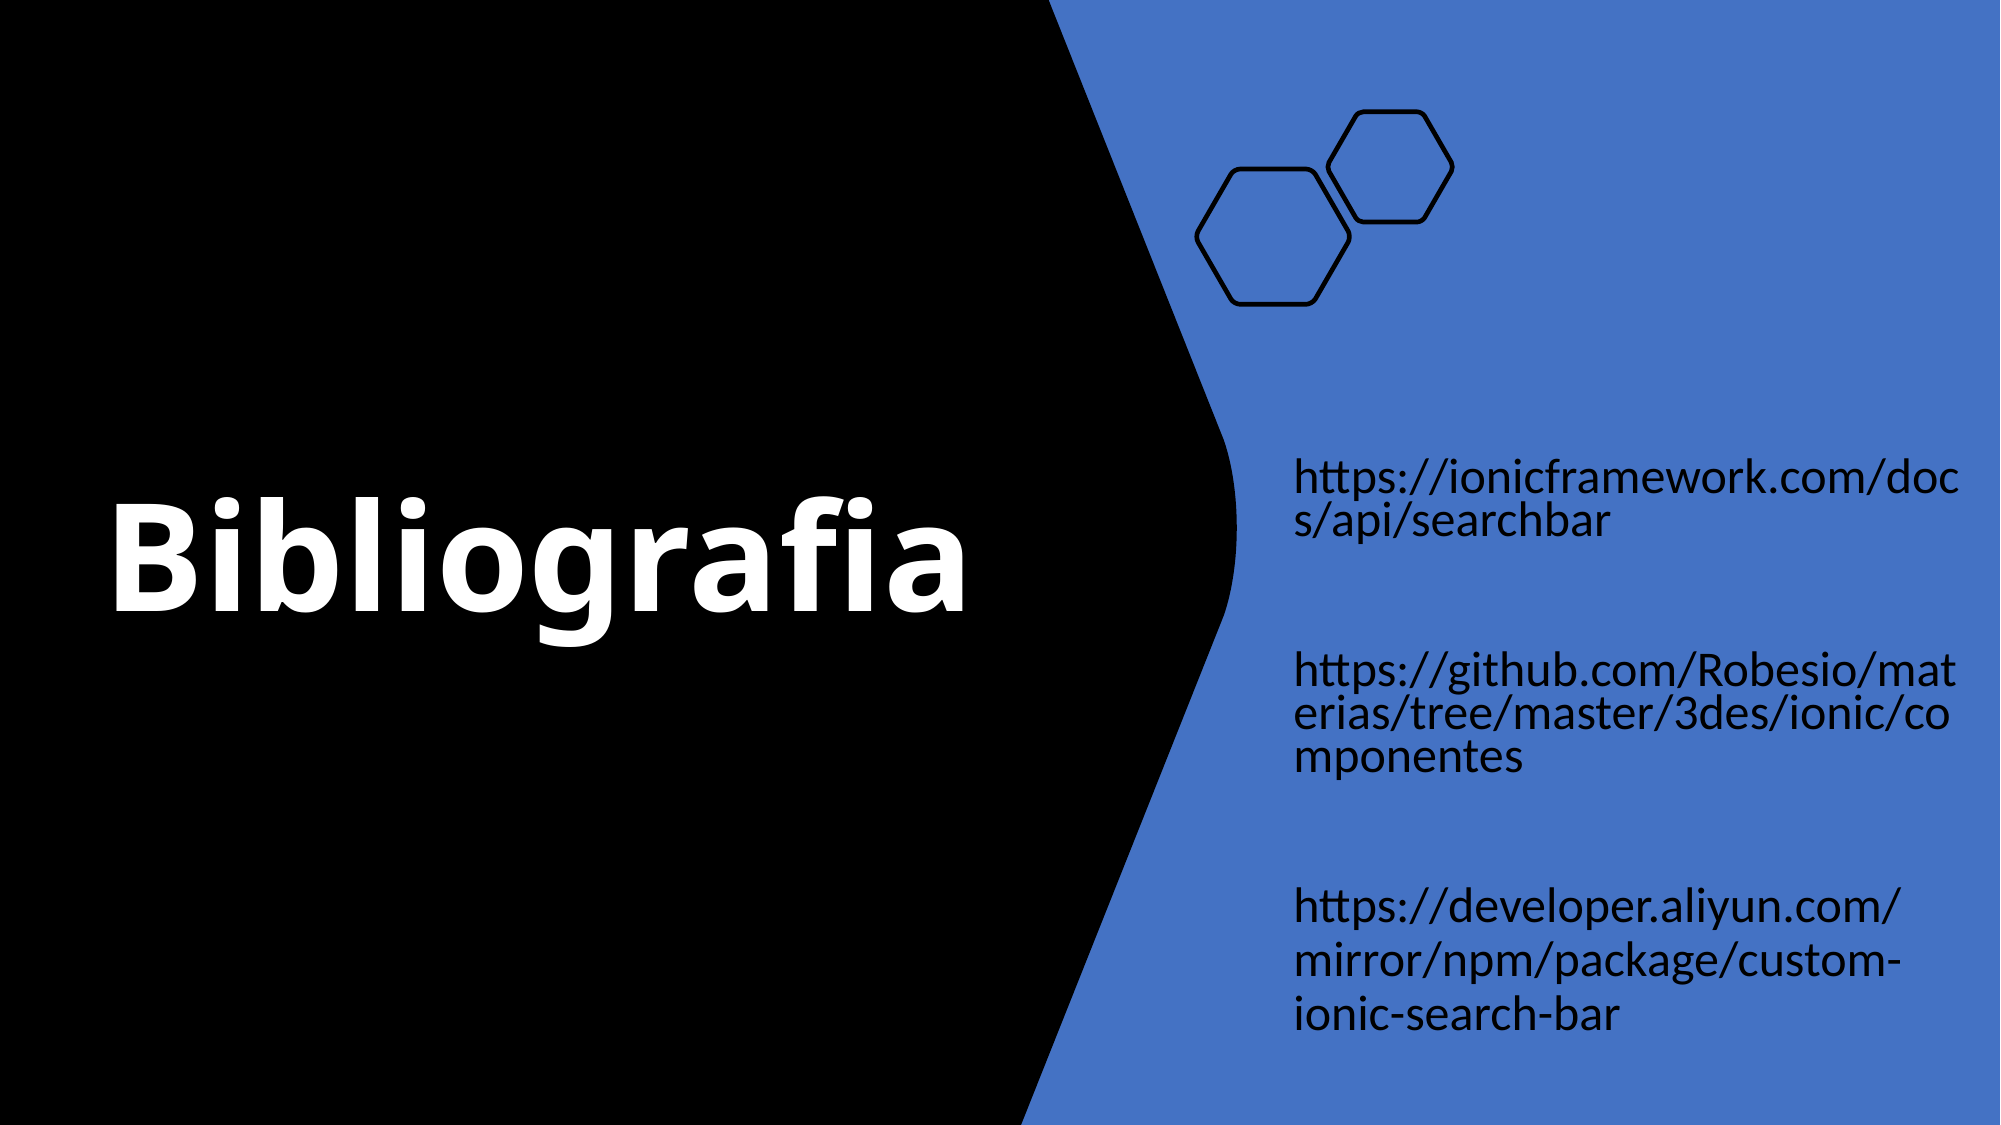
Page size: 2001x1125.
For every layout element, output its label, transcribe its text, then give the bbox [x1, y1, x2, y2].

title Bibliografia [88, 208, 1048, 917]
list https://ionicframework.com/docs/api/searchbar https://github.com/Robesio/materias/tree/master/3des/ionic/componentes https://developer.aliyun.com/mirror/npm/package/custom-ionic-search-bar [1278, 369, 1984, 1125]
text_box [0, 0, 2000, 1125]
